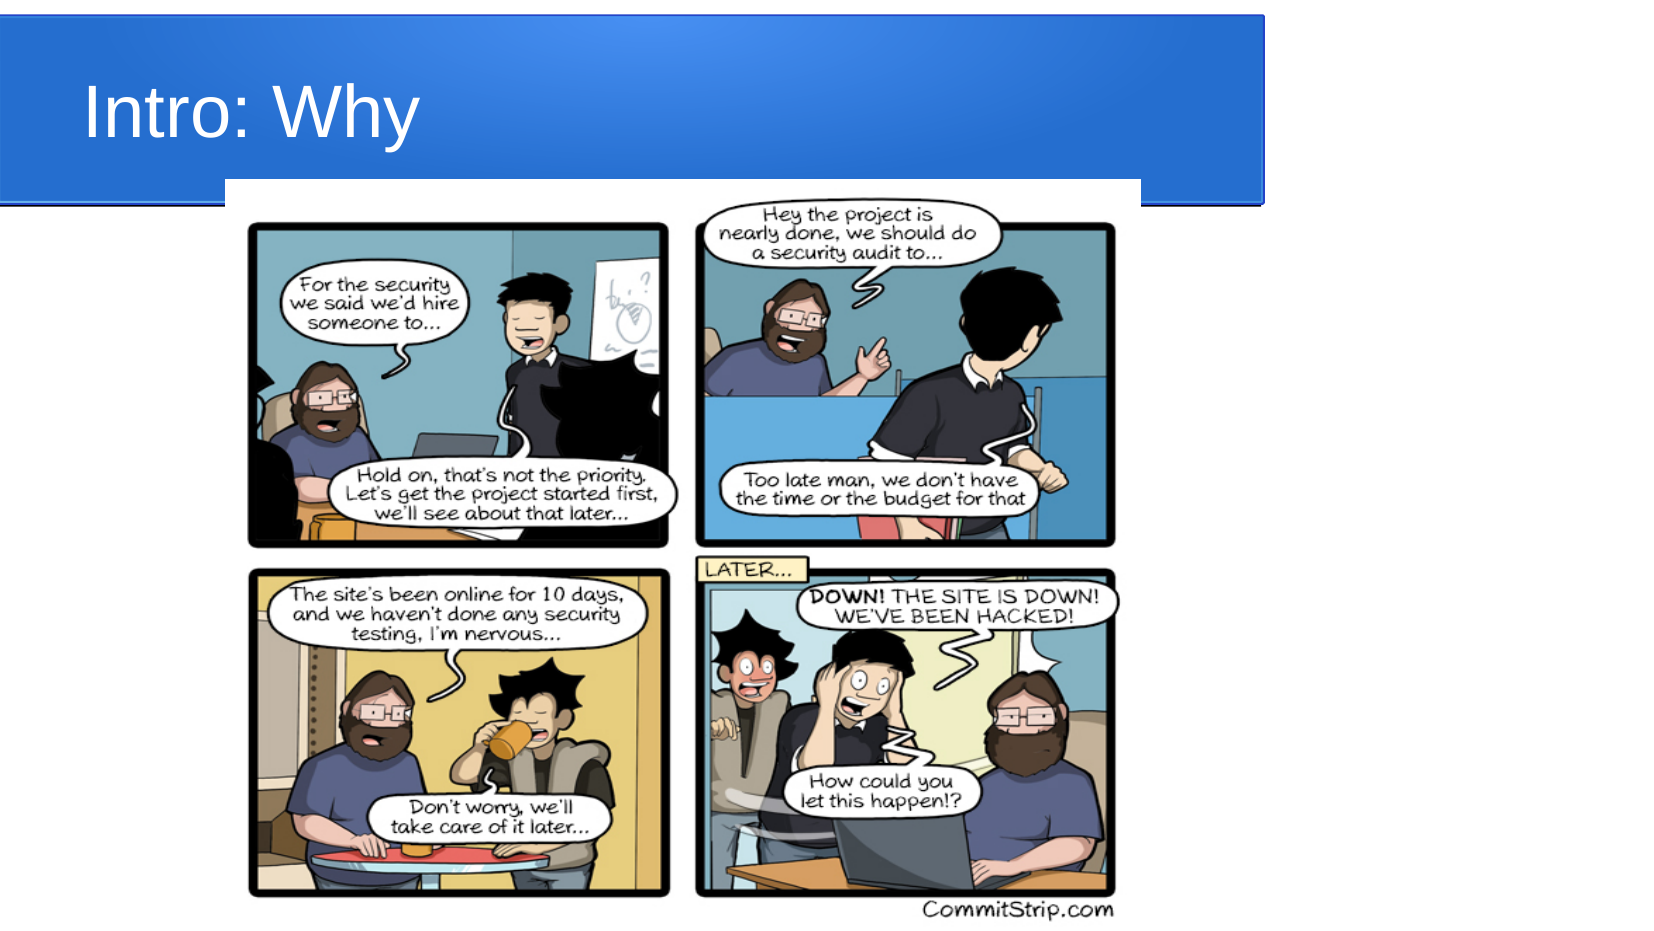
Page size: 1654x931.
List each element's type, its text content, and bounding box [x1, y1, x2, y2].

picture [225, 179, 1141, 929]
title Intro: Why [82, 35, 1235, 189]
